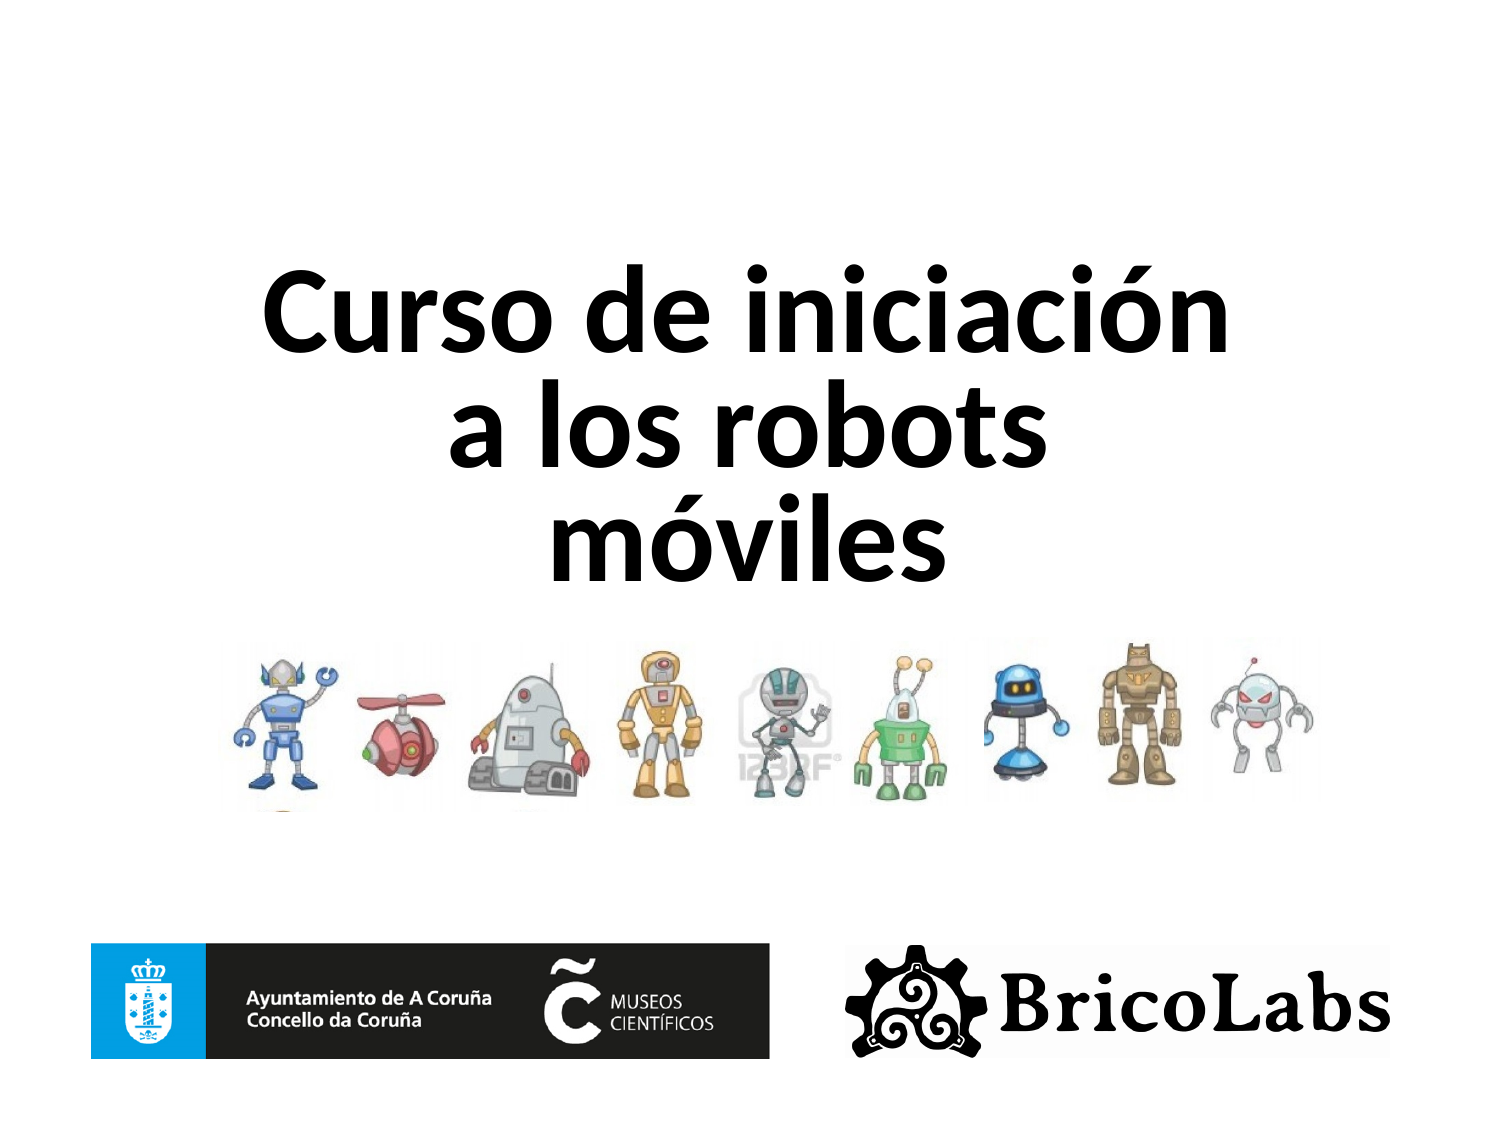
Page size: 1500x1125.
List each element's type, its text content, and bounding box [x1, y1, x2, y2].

title Curso de iniciación a los robots móviles [242, 255, 1254, 563]
picture [88, 941, 770, 1062]
picture [218, 637, 1337, 812]
picture [839, 941, 1400, 1063]
